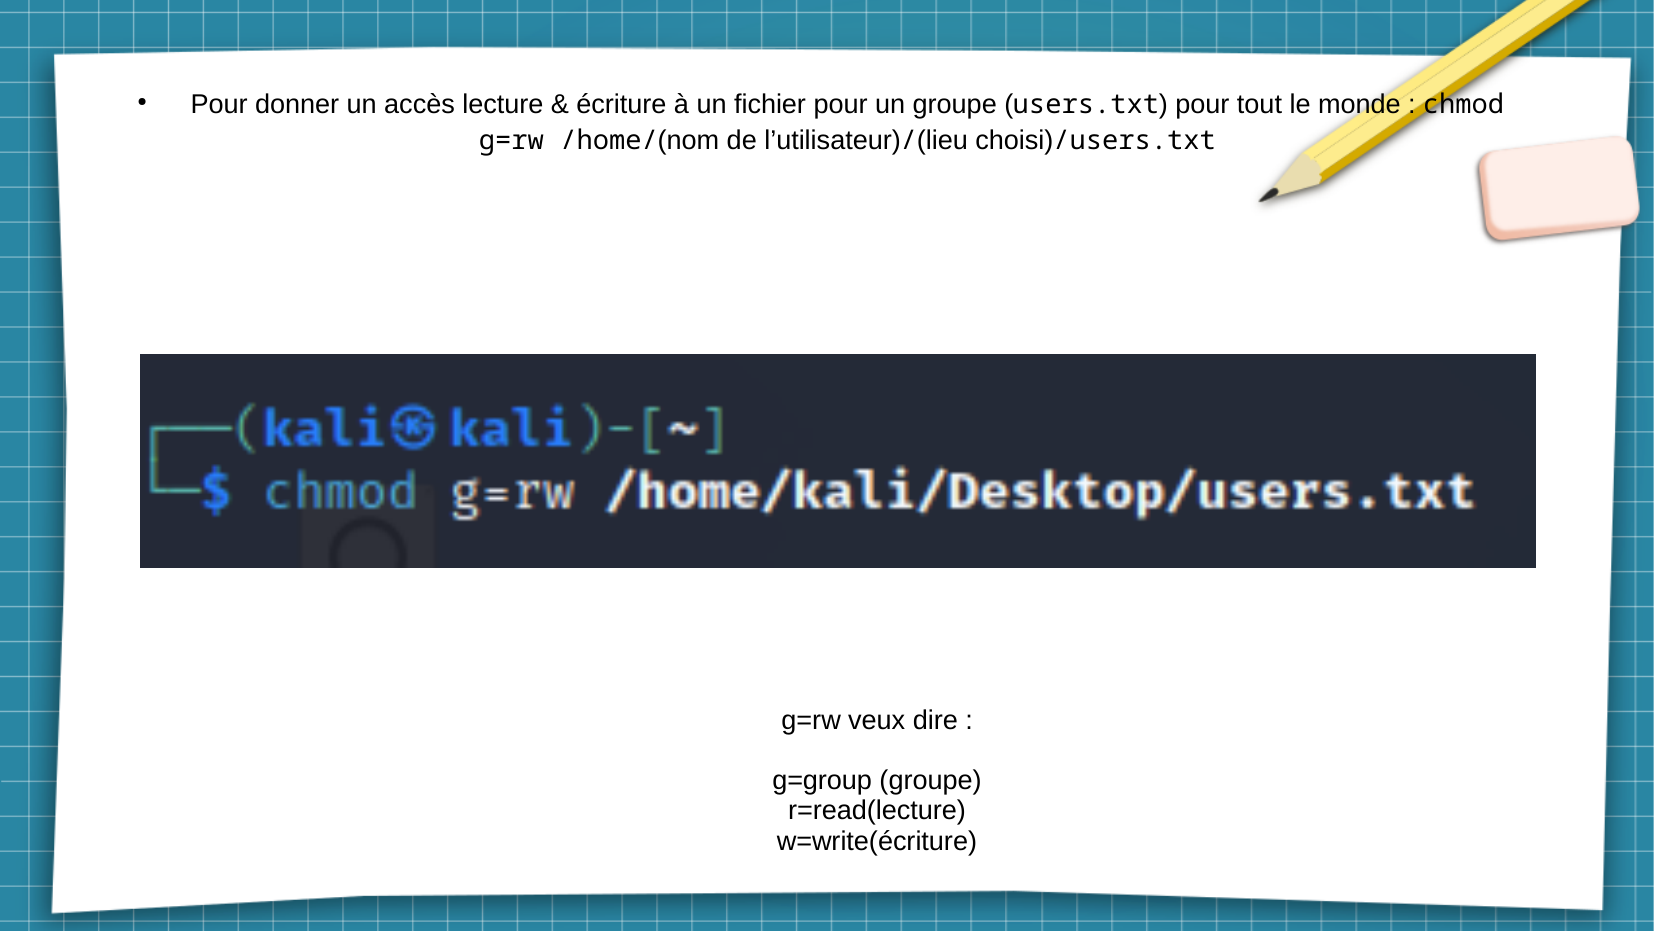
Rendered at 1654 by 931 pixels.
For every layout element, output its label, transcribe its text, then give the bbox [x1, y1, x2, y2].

title g=rw veux dire : g=group (groupe) r=read(lecture) w=write(écriture) [88, 704, 1595, 857]
title Pour donner un accès lecture & écriture à un fichier pour un groupe (users.txt) pour tout le monde : chmod g=rw /home/(nom de l’utilisateur)/(lieu choisi)/users.txt [59, 74, 1565, 168]
picture [0, 0, 1654, 931]
